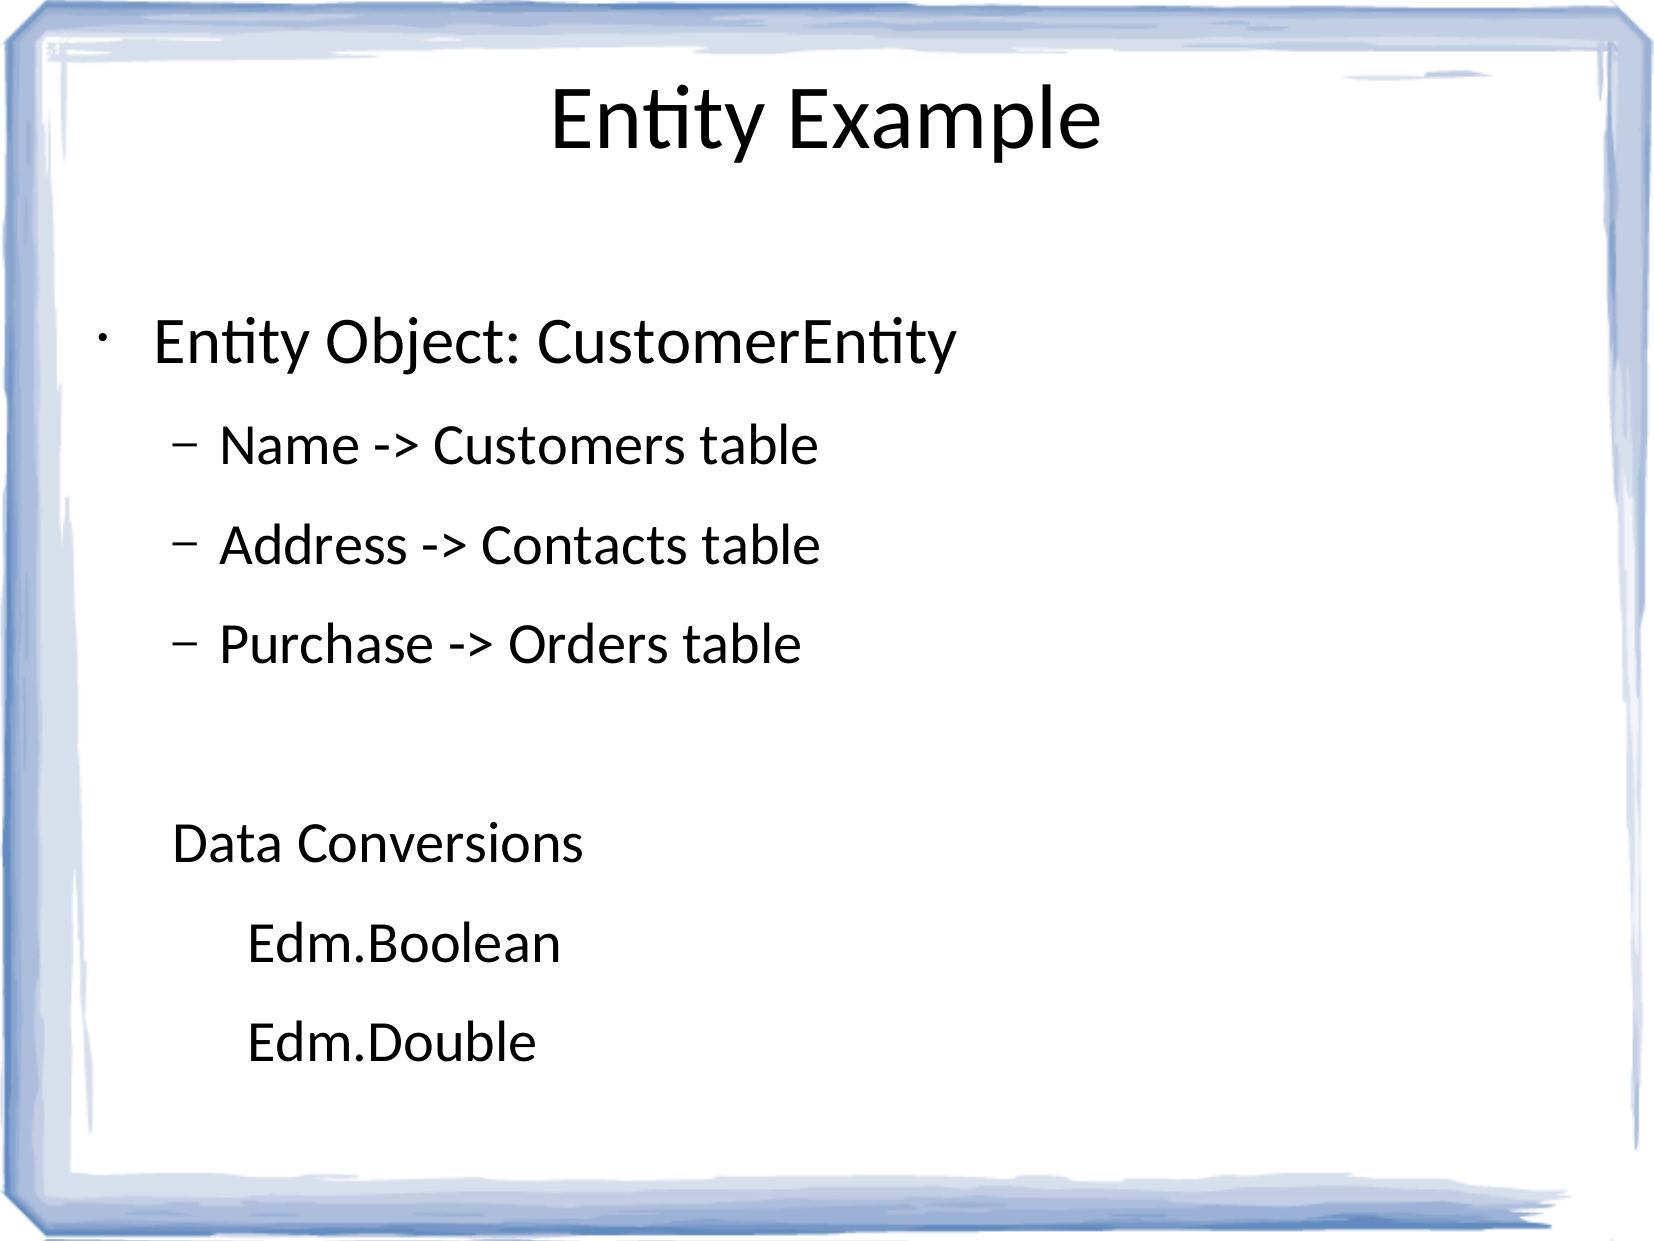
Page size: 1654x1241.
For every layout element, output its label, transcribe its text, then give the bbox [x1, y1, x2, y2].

list Entity Object: CustomerEntity Name -> Customers table Address -> Contacts table Purchase -> Orders table Data Conversions Edm.Boolean Edm.Double [82, 289, 1571, 1108]
picture [0, 0, 1654, 1241]
title Entity Example [82, 49, 1571, 257]
